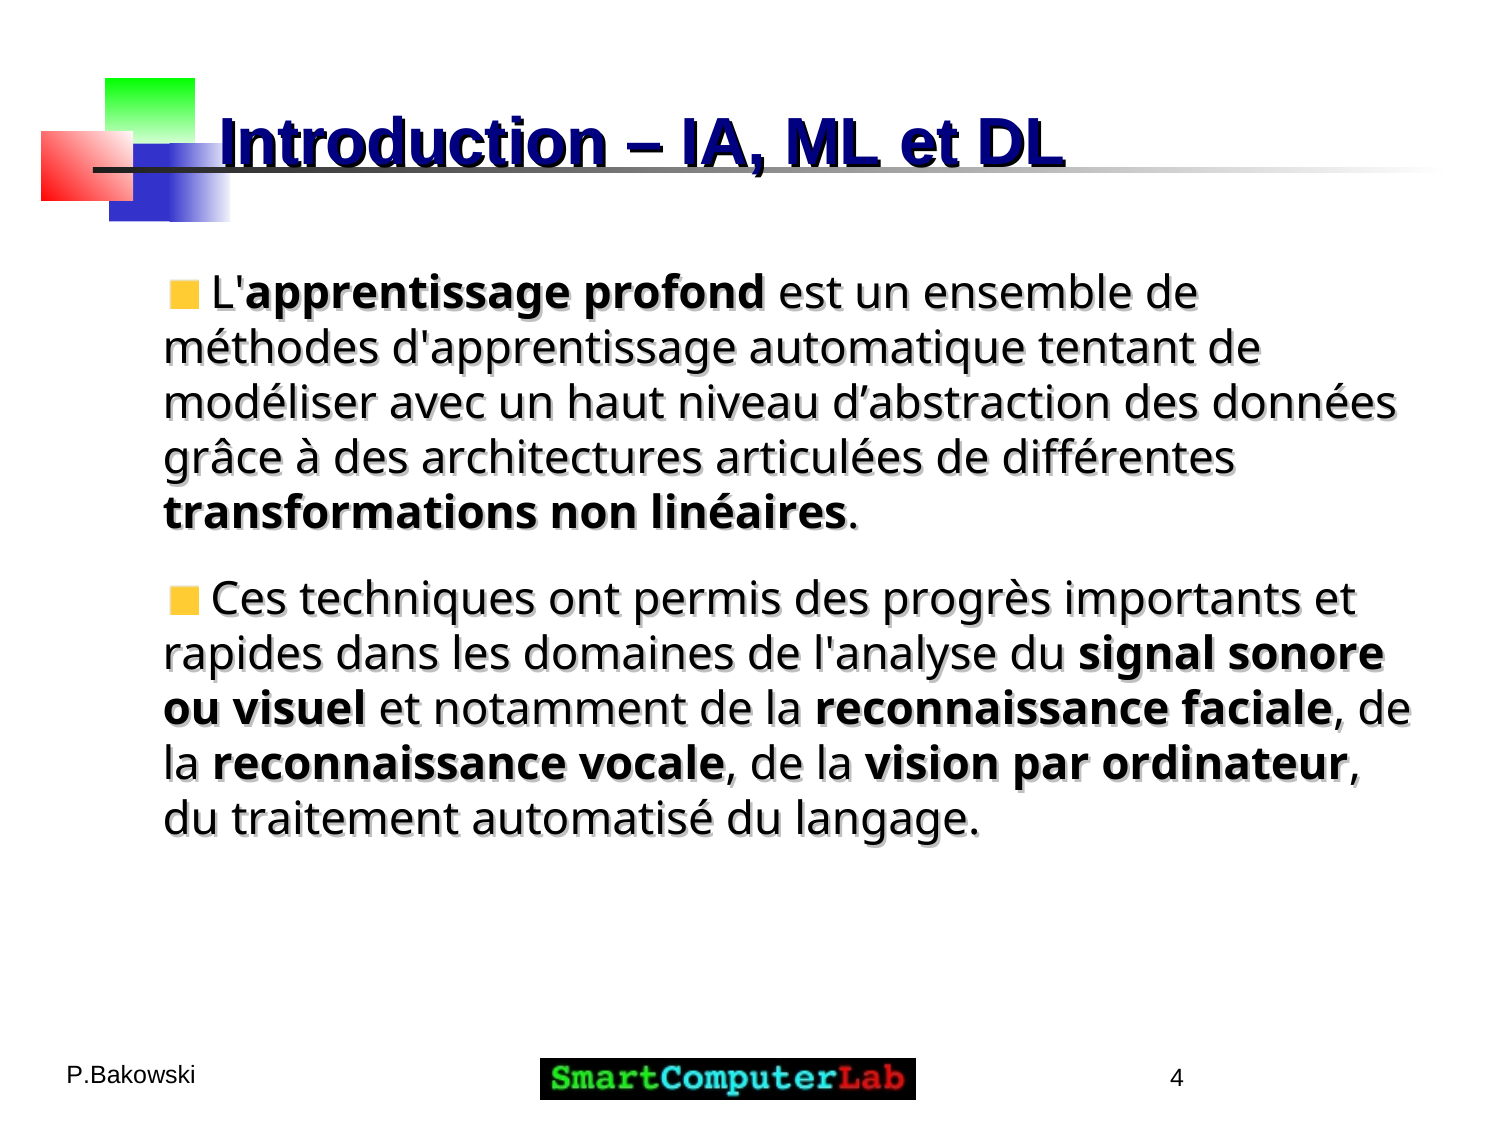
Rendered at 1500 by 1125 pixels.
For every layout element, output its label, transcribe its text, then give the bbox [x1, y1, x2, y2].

picture [162, 578, 199, 615]
picture [162, 272, 199, 309]
picture [540, 1058, 916, 1100]
text_box L'apprentissage profond est un ensemble de méthodes d'apprentissage automatique tentant de modéliser avec un haut niveau d’abstraction des données grâce à des architectures articulées de différentes transformations non linéaires. Ces techniques ont permis des progrès importants et rapides dans les domaines de l'analyse du signal sonore ou visuel et notamment de la reconnaissance faciale, de la reconnaissance vocale, de la vision par ordinateur, du traitement automatisé du langage. [147, 254, 1441, 938]
title Introduction – IA, ML et DL [203, 90, 1456, 186]
